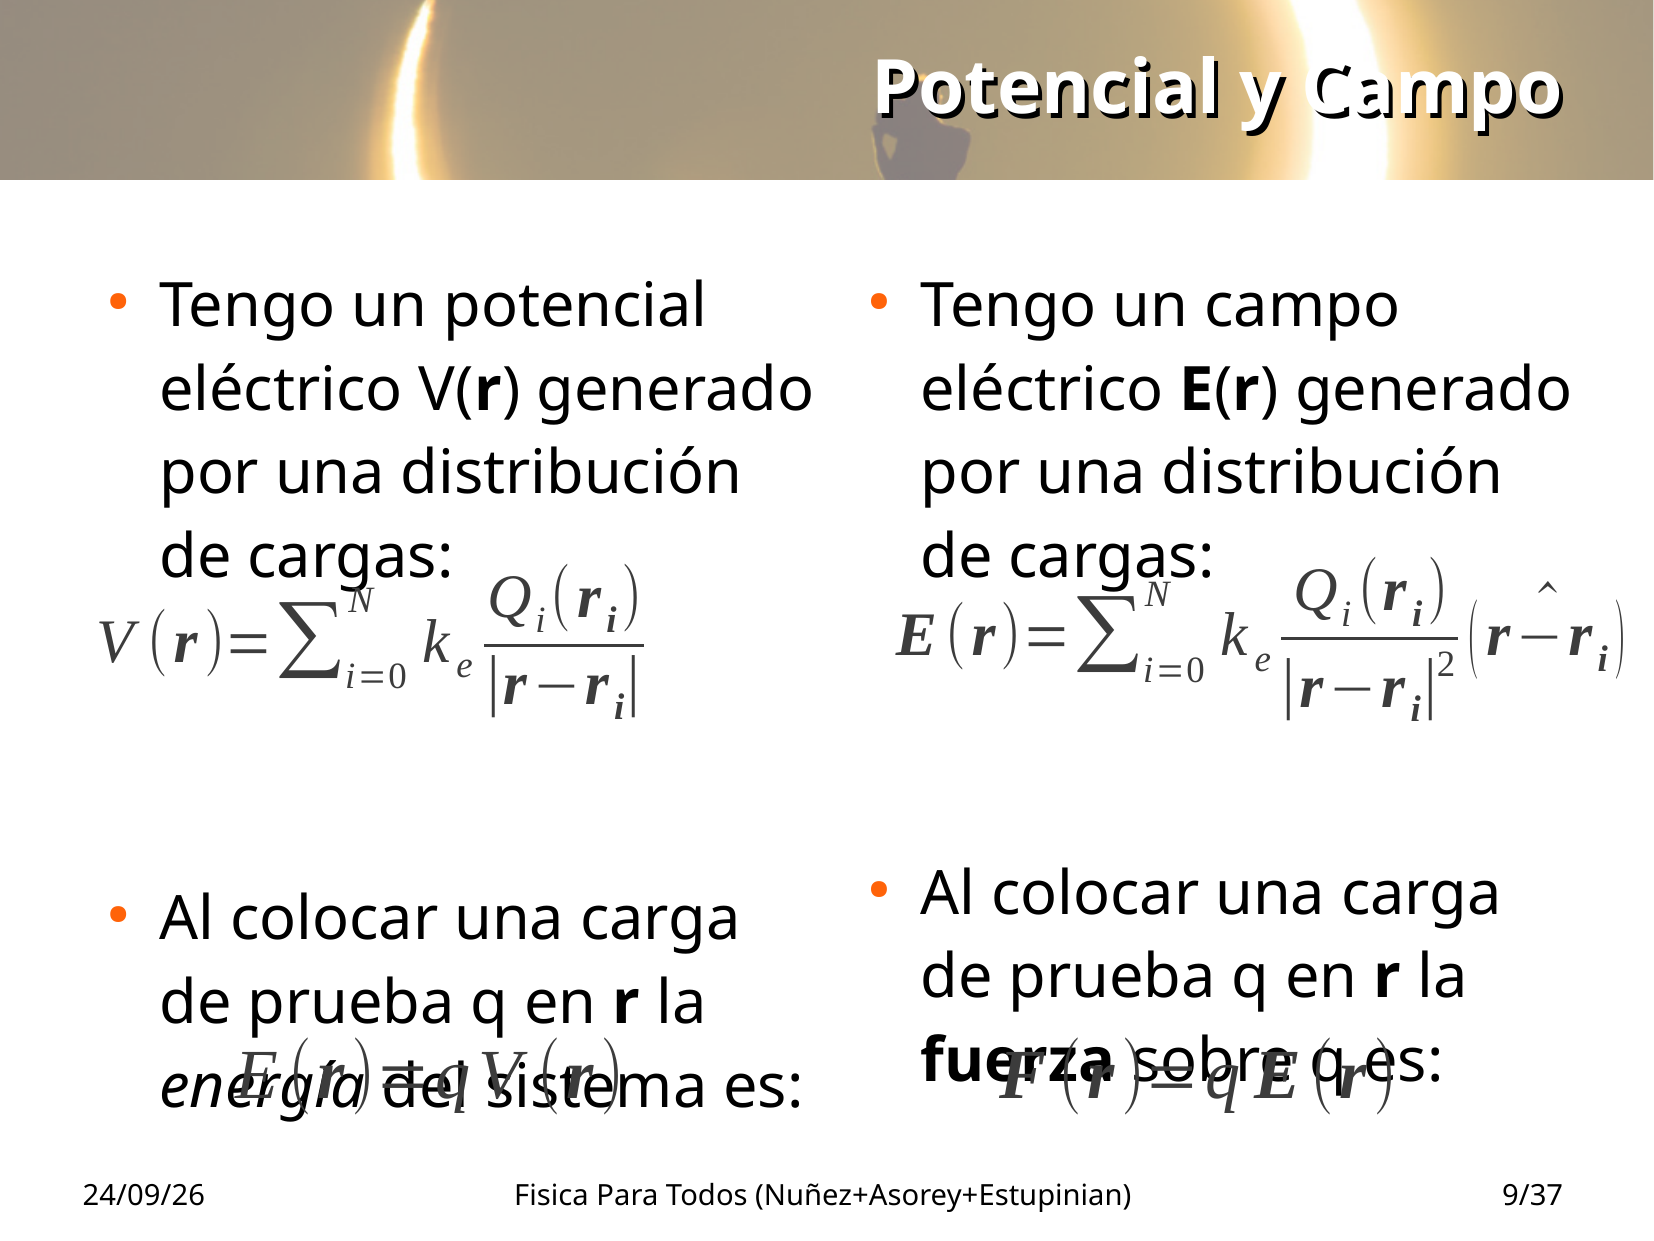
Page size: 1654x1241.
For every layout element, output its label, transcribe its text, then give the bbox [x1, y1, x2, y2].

picture [0, 0, 1654, 180]
chart [225, 1035, 631, 1120]
chart [990, 1035, 1404, 1120]
list Tengo un campo eléctrico E(r) generado por una distribución de cargas: Al colocar una carga de prueba q en r la fuerza sobre q es: [850, 261, 1576, 1171]
chart [885, 555, 1633, 730]
chart [90, 561, 653, 728]
list Tengo un potencial eléctrico V(r) generado por una distribución de cargas: Al colocar una carga de prueba q en r la energía del sistema es: [90, 261, 815, 1171]
title Potencial y Campo [75, 19, 1564, 151]
